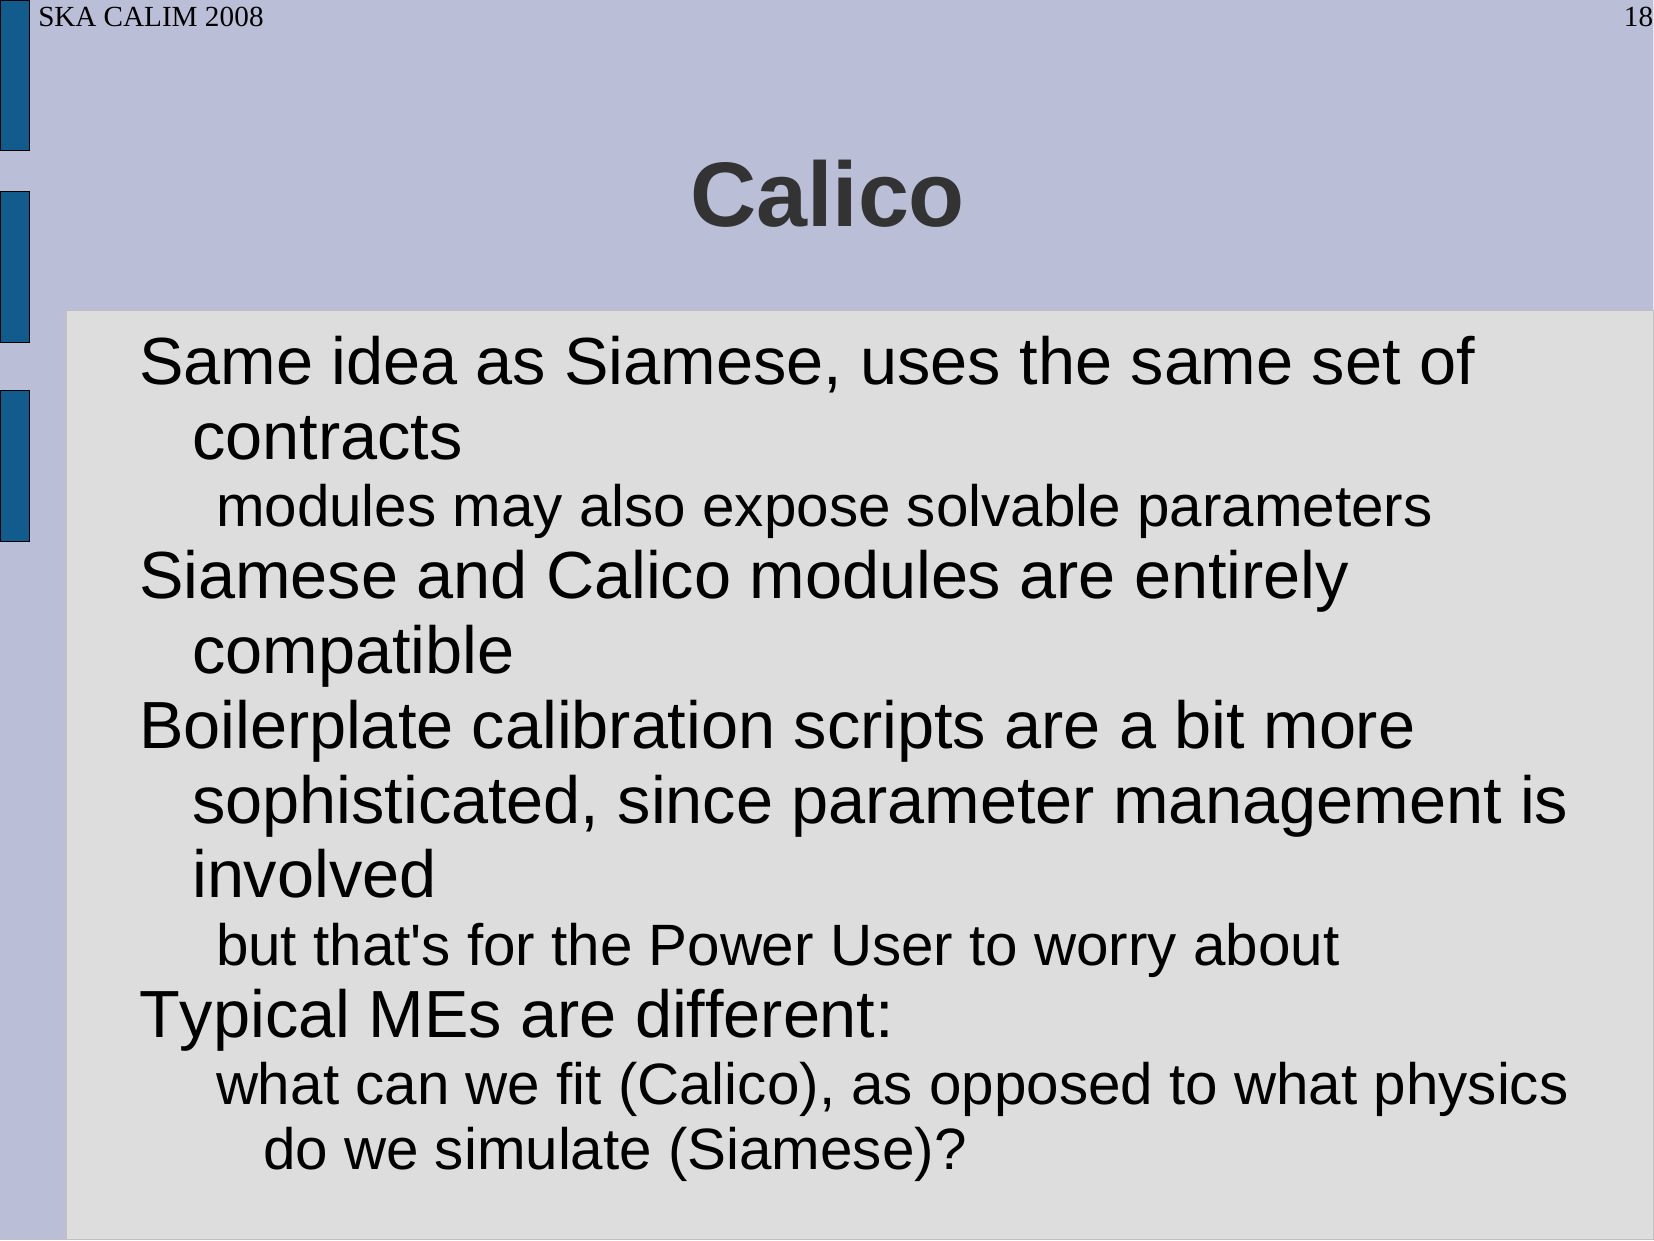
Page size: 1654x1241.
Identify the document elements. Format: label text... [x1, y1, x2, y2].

title Calico [121, 91, 1534, 299]
list Same idea as Siamese, uses the same set of contracts modules may also expose solvable parameters Siamese and Calico modules are entirely compatible Boilerplate calibration scripts are a bit more sophisticated, since parameter management is involved but that's for the Power User to worry about Typical MEs are different: what can we fit (Calico), as opposed to what physics do we simulate (Siamese)? [121, 323, 1613, 1218]
